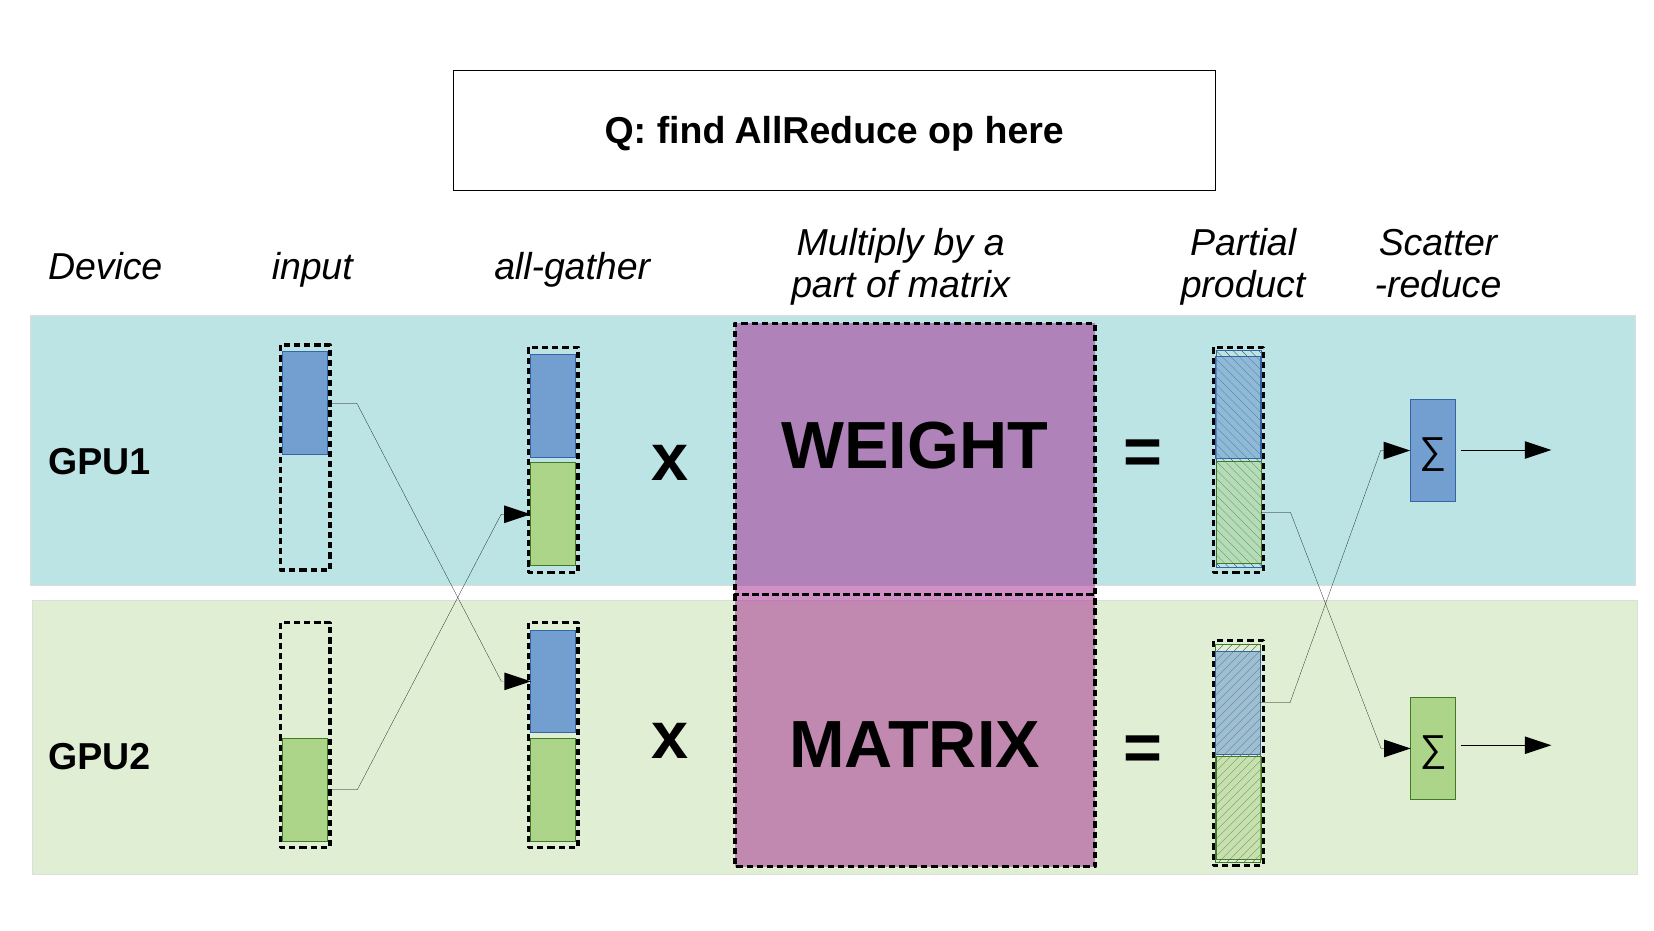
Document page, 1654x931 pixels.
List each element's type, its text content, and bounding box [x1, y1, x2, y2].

text_box x [636, 690, 729, 780]
text_box WEIGHT MATRIX [735, 323, 1096, 594]
text_box = [1108, 702, 1202, 792]
text_box Device [33, 237, 216, 295]
text_box Scatter -reduce [1267, 214, 1609, 314]
text_box Partial product [1072, 214, 1267, 314]
text_box all-gather [476, 237, 669, 295]
text_box input [216, 237, 409, 295]
title Tensor-parallel training [82, 37, 1571, 193]
text_box [32, 600, 1638, 875]
text_box Multiply by a part of matrix [730, 214, 1071, 314]
text_box GPU2 [33, 728, 226, 785]
text_box x [636, 412, 729, 503]
text_box GPU1 [33, 432, 226, 490]
text_box [30, 315, 1636, 586]
text_box WEIGHT MATRIX [735, 595, 1096, 867]
text_box ∑ [1410, 399, 1456, 502]
text_box = [1108, 406, 1202, 497]
text_box ∑ [1410, 697, 1456, 800]
text_box Q: find AllReduce op here [453, 70, 1216, 191]
